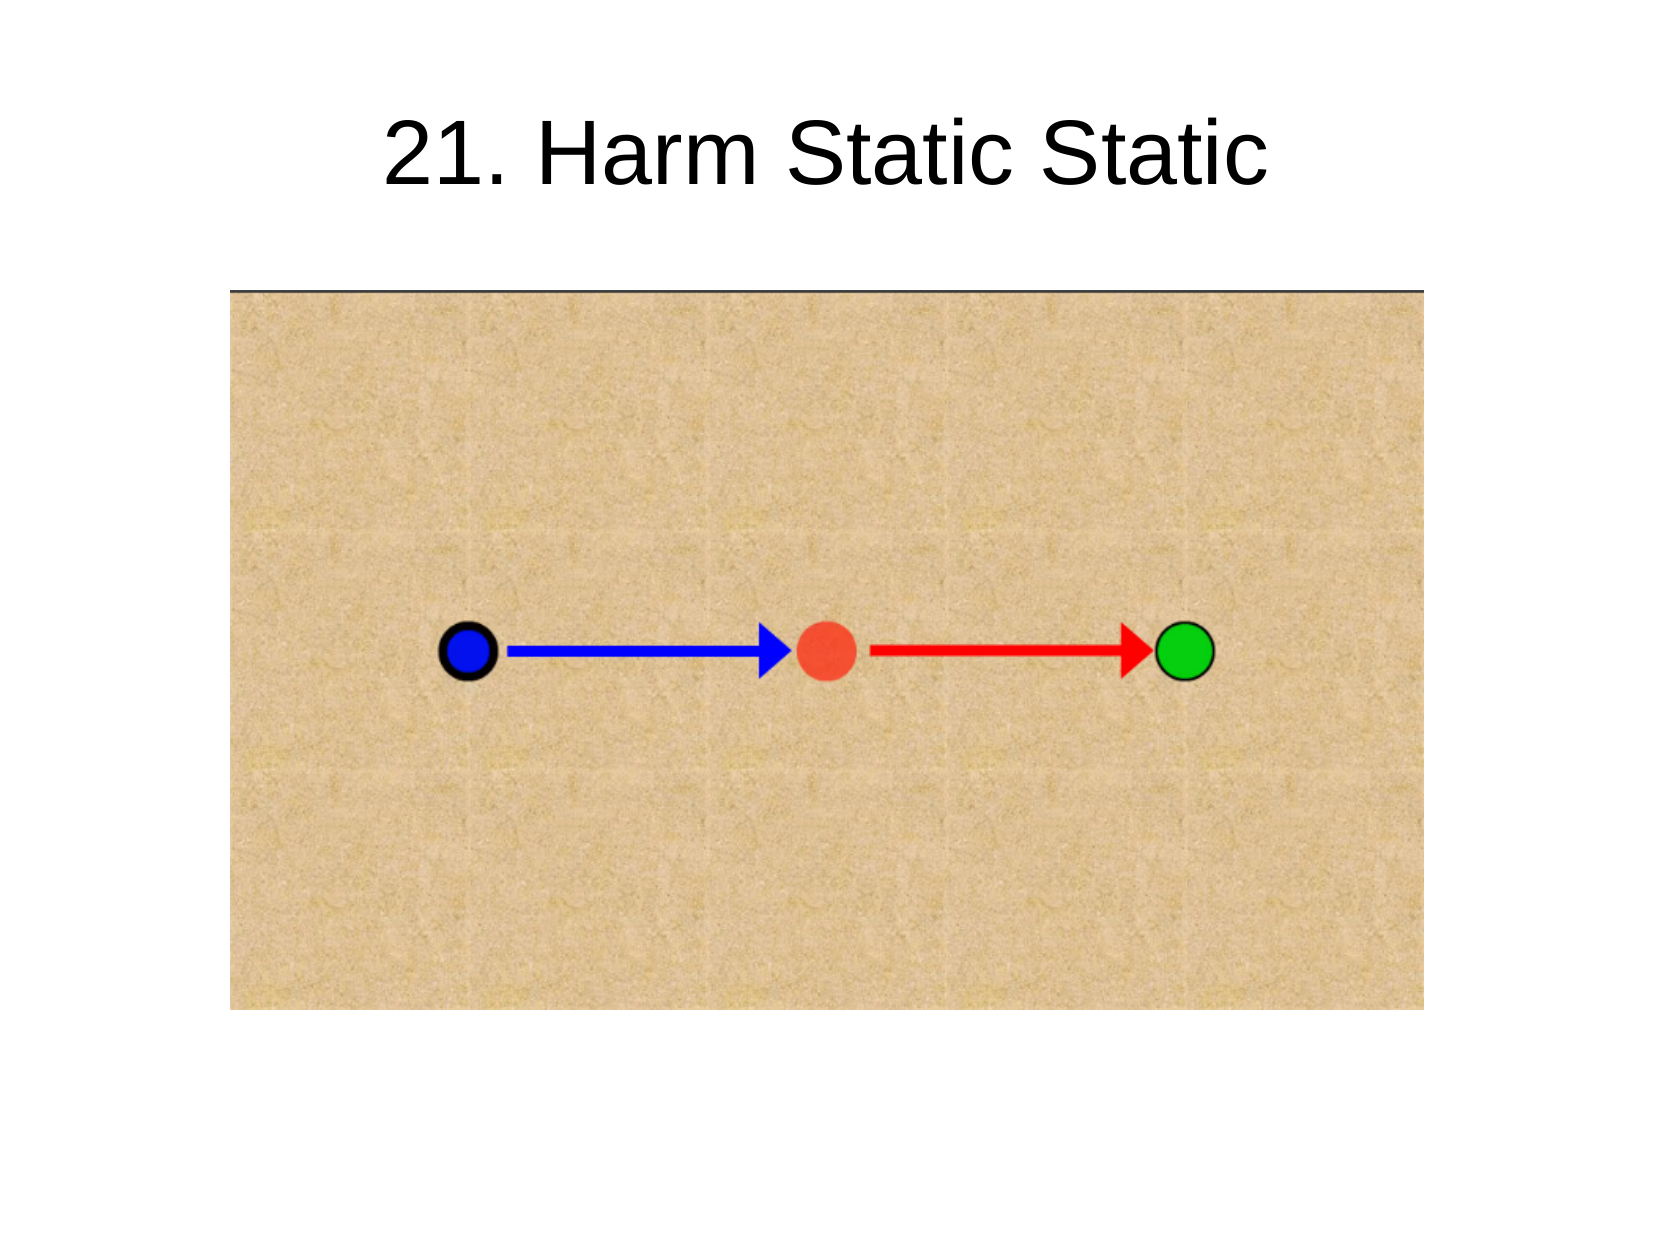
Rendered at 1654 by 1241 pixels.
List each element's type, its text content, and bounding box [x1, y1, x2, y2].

title 21. Harm Static Static [82, 49, 1571, 257]
picture [230, 290, 1424, 1010]
